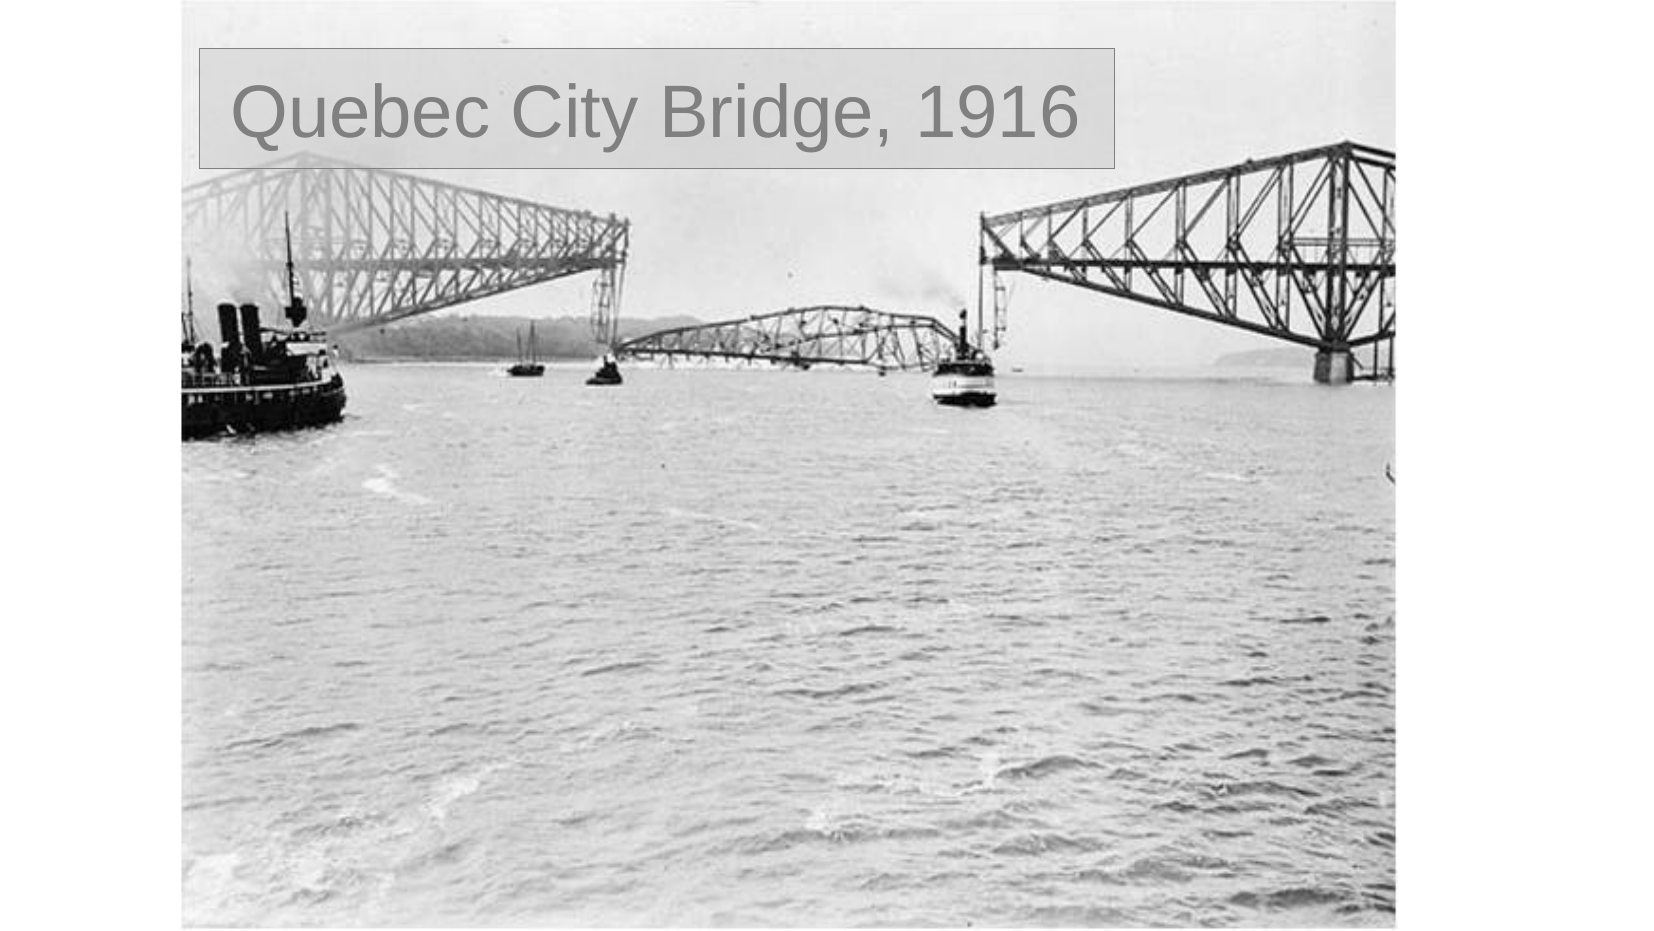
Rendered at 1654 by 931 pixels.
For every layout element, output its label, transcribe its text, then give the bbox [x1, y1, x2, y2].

title Quebec City Bridge, 1916 [230, 35, 1382, 189]
picture [180, 0, 1398, 931]
text_box [199, 48, 230, 169]
